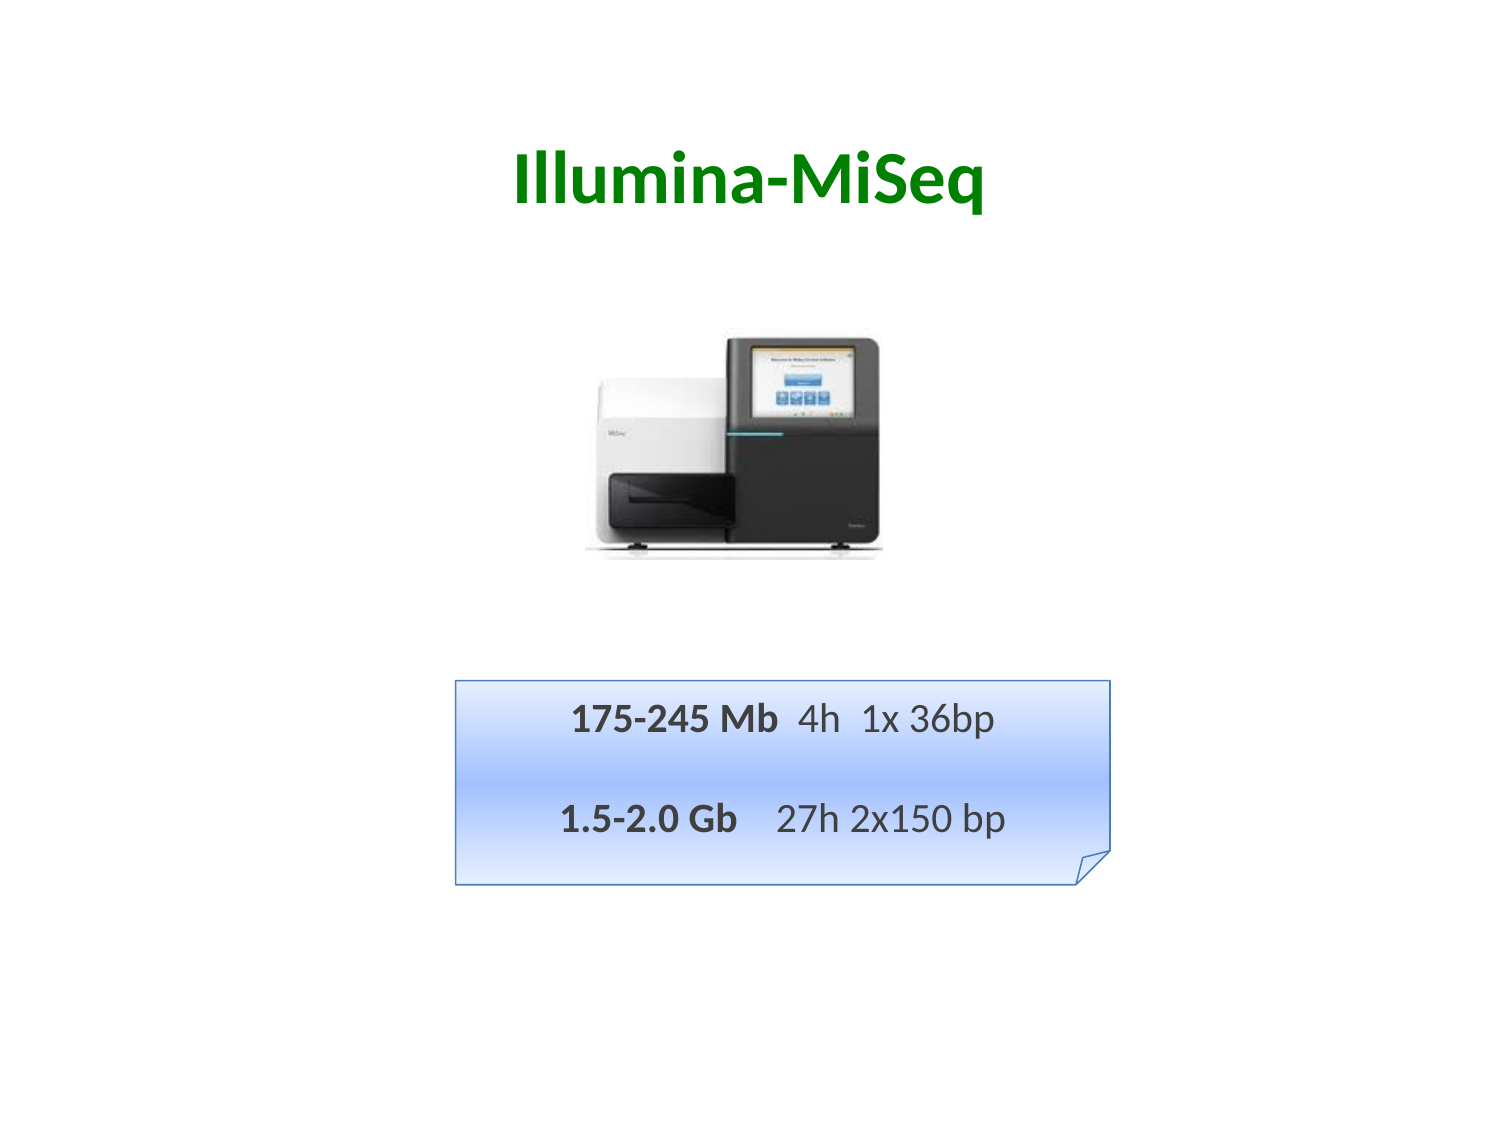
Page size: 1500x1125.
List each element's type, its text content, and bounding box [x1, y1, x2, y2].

text_box 175-245 Mb 4h 1x 36bp 1.5-2.0 Gb 27h 2x150 bp [455, 680, 1111, 885]
text_box Illumina-MiSeq [74, 79, 1425, 268]
picture [585, 328, 883, 560]
